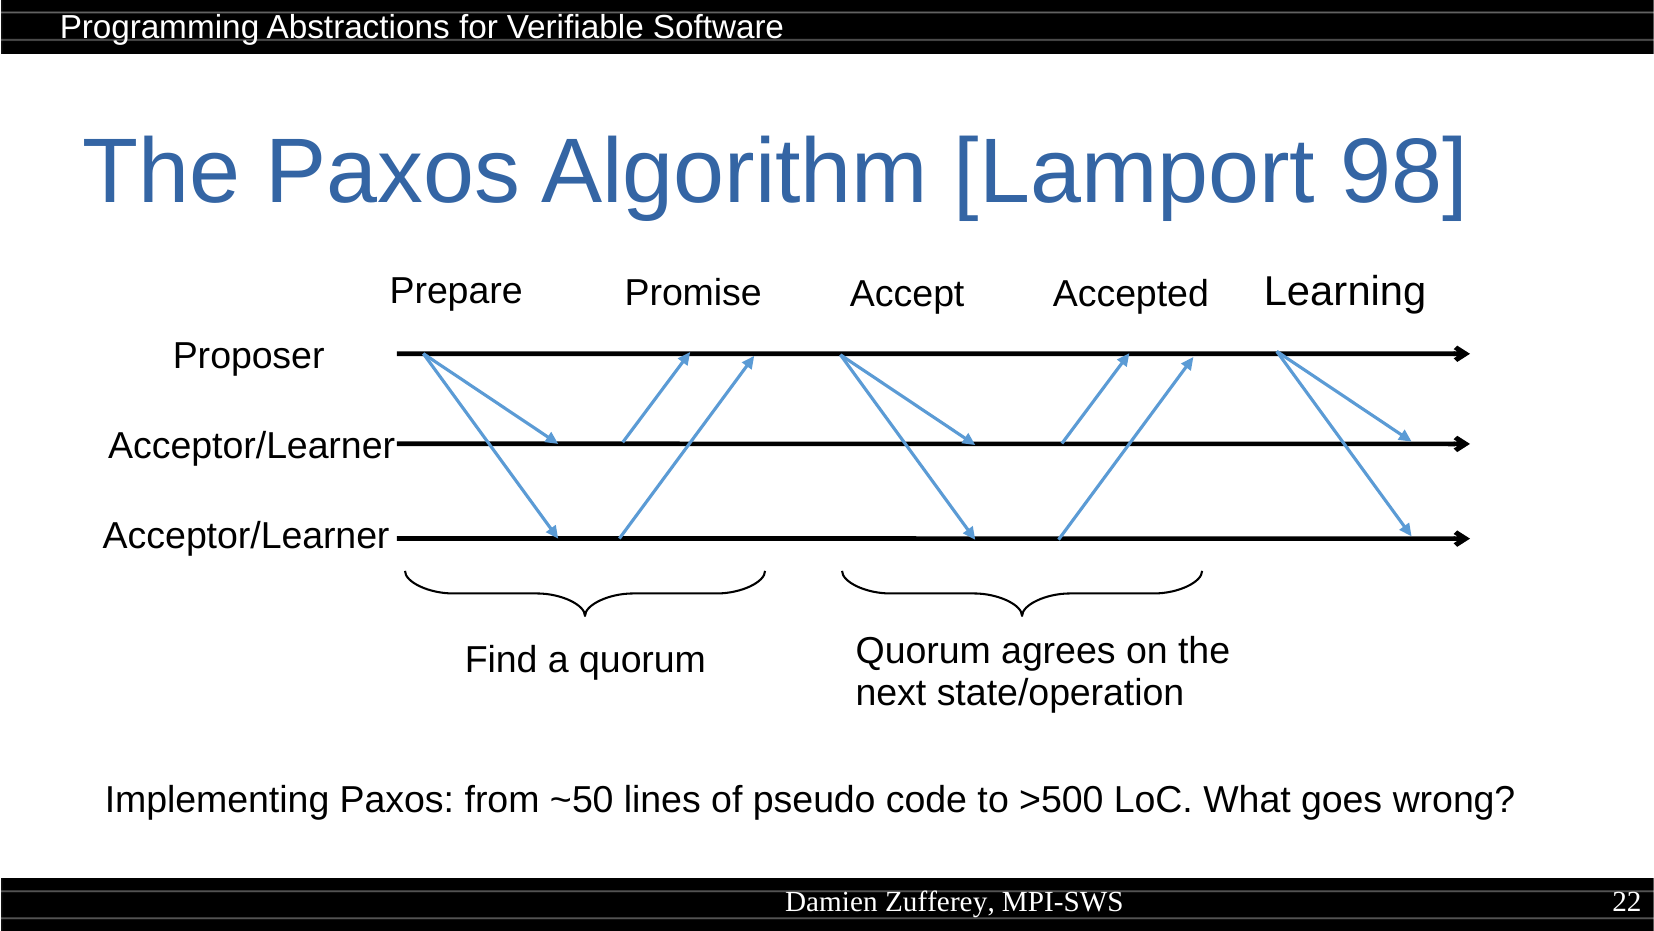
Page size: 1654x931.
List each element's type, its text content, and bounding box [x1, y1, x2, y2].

text_box Accepted [1038, 261, 1224, 322]
text_box Learning [1248, 256, 1442, 321]
text_box Acceptor/Learner [87, 503, 405, 564]
text_box Find a quorum [450, 630, 721, 688]
text_box Implementing Paxos: from ~50 lines of pseudo code to >500 LoC. What goes wrong? [90, 770, 1531, 828]
picture [1, 0, 1654, 54]
text_box Prepare [374, 258, 538, 319]
picture [1, 878, 1654, 931]
text_box Quorum agrees on the next state/operation [840, 622, 1246, 721]
text_box Acceptor/Learner [93, 413, 410, 474]
title The Paxos Algorithm [Lamport 98] [82, 92, 1571, 249]
text_box Promise [609, 260, 777, 321]
text_box Accept [835, 261, 980, 322]
text_box Proposer [158, 323, 340, 384]
